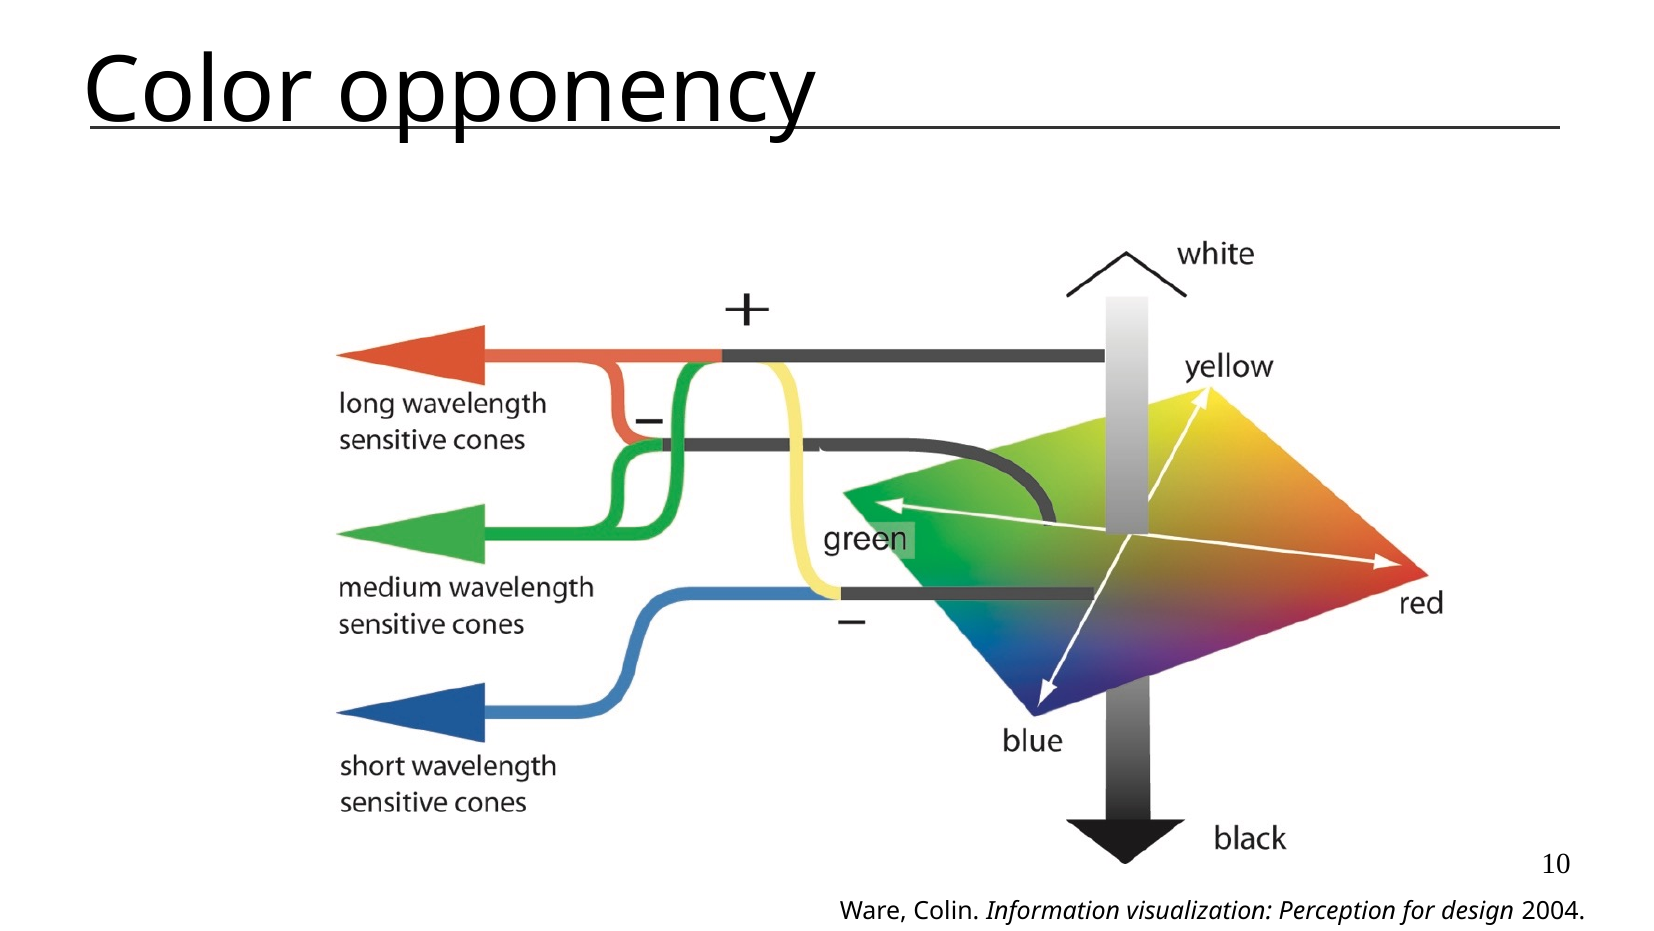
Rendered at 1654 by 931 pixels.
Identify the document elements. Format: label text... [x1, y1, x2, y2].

picture [246, 149, 1456, 864]
title Color opponency [82, 32, 1571, 140]
text_box Ware, Colin. Information visualization: Perception for design 2004. [825, 885, 1654, 931]
